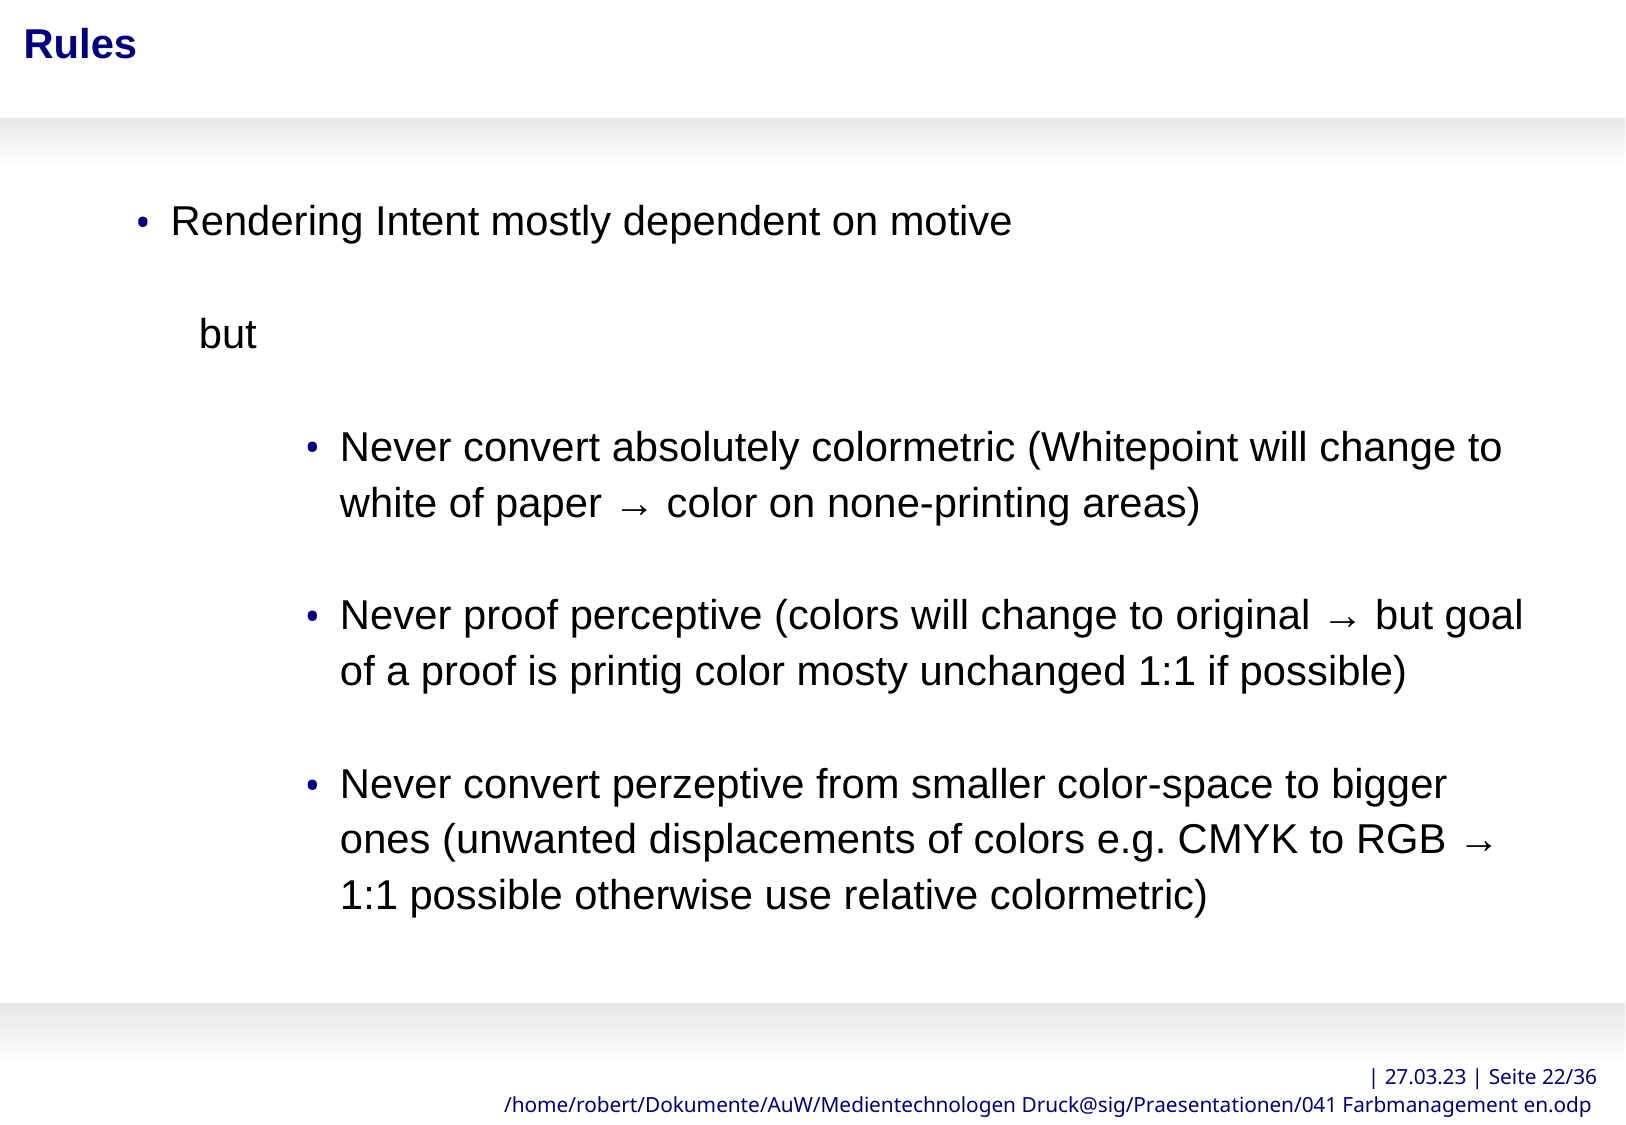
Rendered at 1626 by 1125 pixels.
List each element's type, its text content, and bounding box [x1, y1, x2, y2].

title Rules [23, 11, 1600, 130]
list Rendering Intent mostly dependent on motive but Never convert absolutely colormetric (Whitepoint will change to white of paper → color on none-printing areas) Never proof perceptive (colors will change to original → but goal of a proof is printig color mosty unchanged 1:1 if possible) Never convert perzeptive from smaller color-space to bigger ones (unwanted displacements of colors e.g. CMYK to RGB → 1:1 possible otherwise use relative colormetric) [88, 188, 1542, 914]
